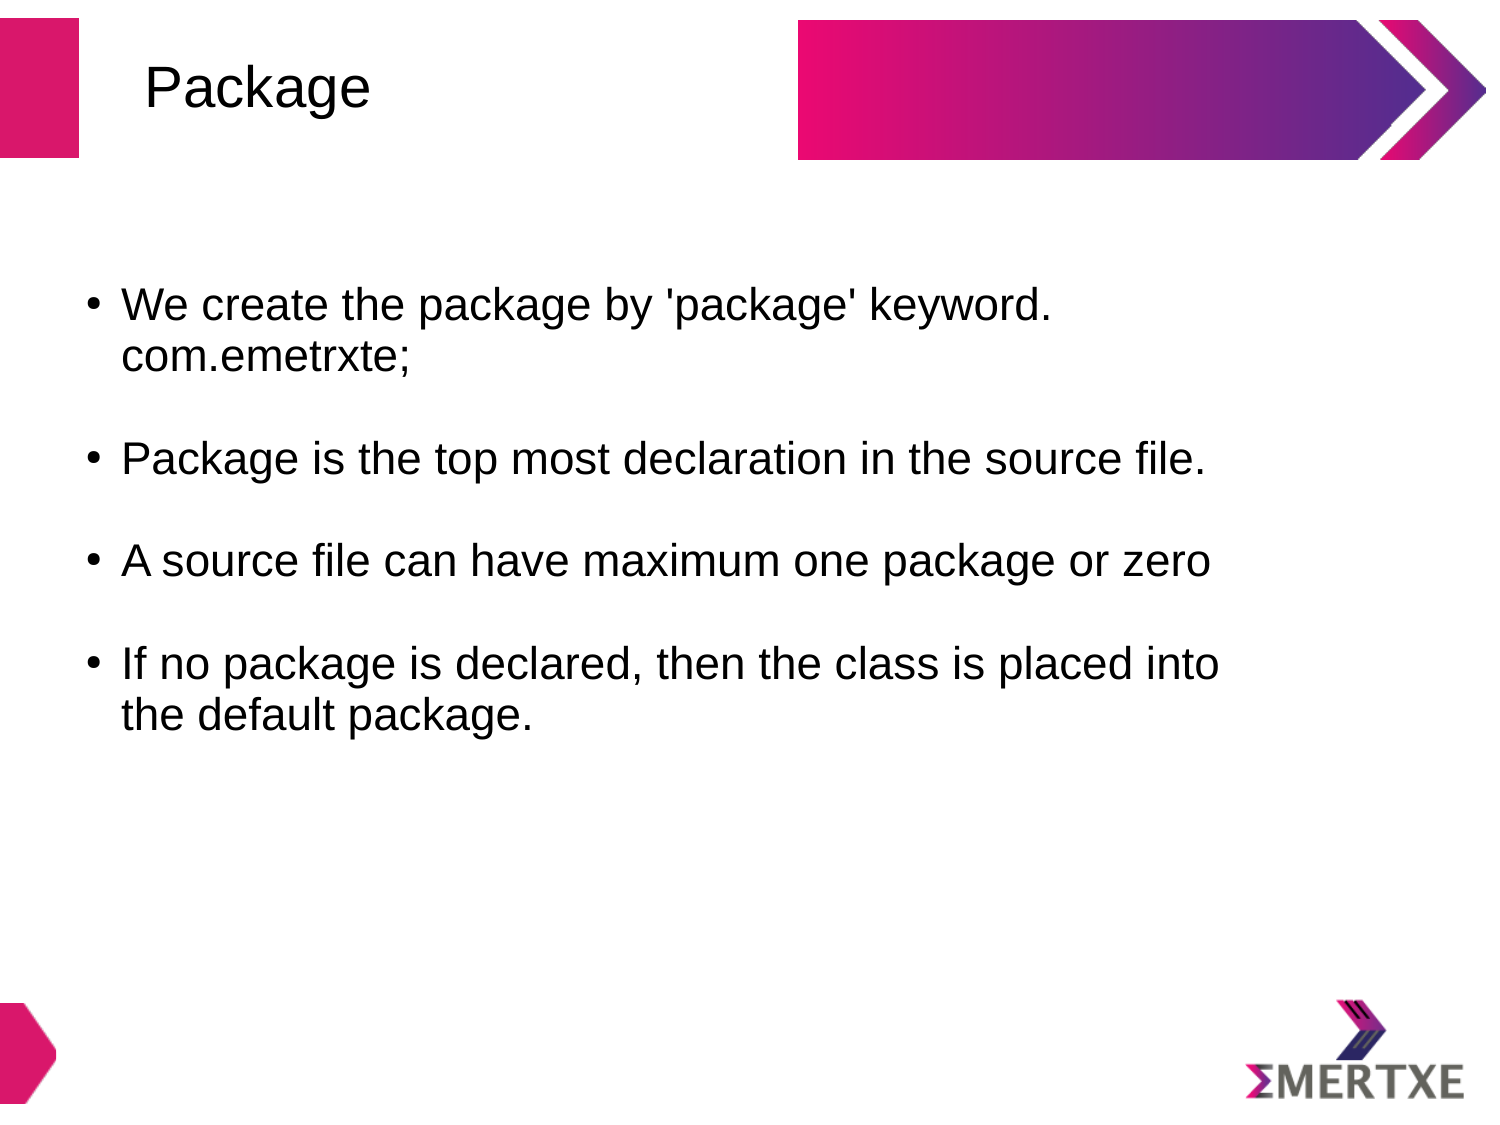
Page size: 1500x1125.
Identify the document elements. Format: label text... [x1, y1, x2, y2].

picture [798, 20, 1486, 160]
picture [1245, 996, 1465, 1099]
text_box Package [129, 47, 721, 128]
text_box We create the package by 'package' keyword. com.emetrxte; Package is the top most declaration in the source file. A source file can have maximum one package or zero If no package is declared, then the class is placed into the default package. [70, 271, 1359, 748]
